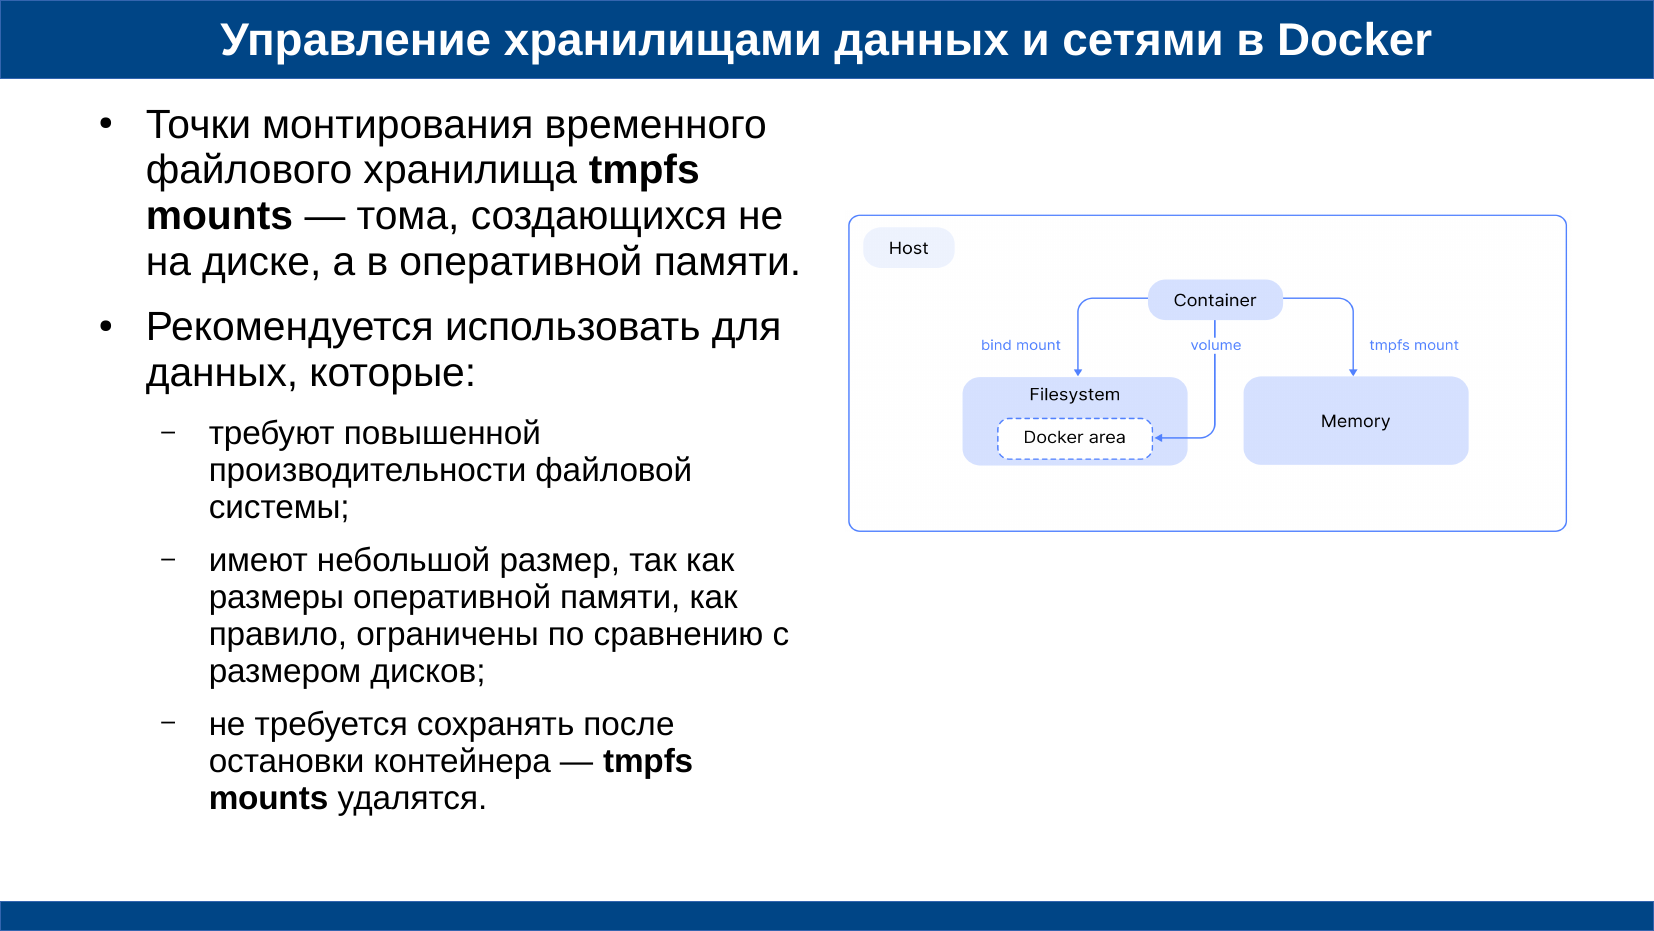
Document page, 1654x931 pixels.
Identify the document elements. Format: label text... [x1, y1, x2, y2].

title Управление хранилищами данных и сетями в Docker [0, 0, 1654, 79]
picture [845, 101, 1572, 641]
list Точки монтирования временного файлового хранилища tmpfs mounts — тома, создающихся не на диске, а в оперативной памяти. Рекомендуется использовать для данных, которые: требуют повышенной производительности файловой системы; имеют небольшой размер, так как размеры оперативной памяти, как правило, ограничены по сравнению с размером дисков; не требуется сохранять после остановки контейнера — tmpfs mounts удалятся. [82, 101, 809, 826]
